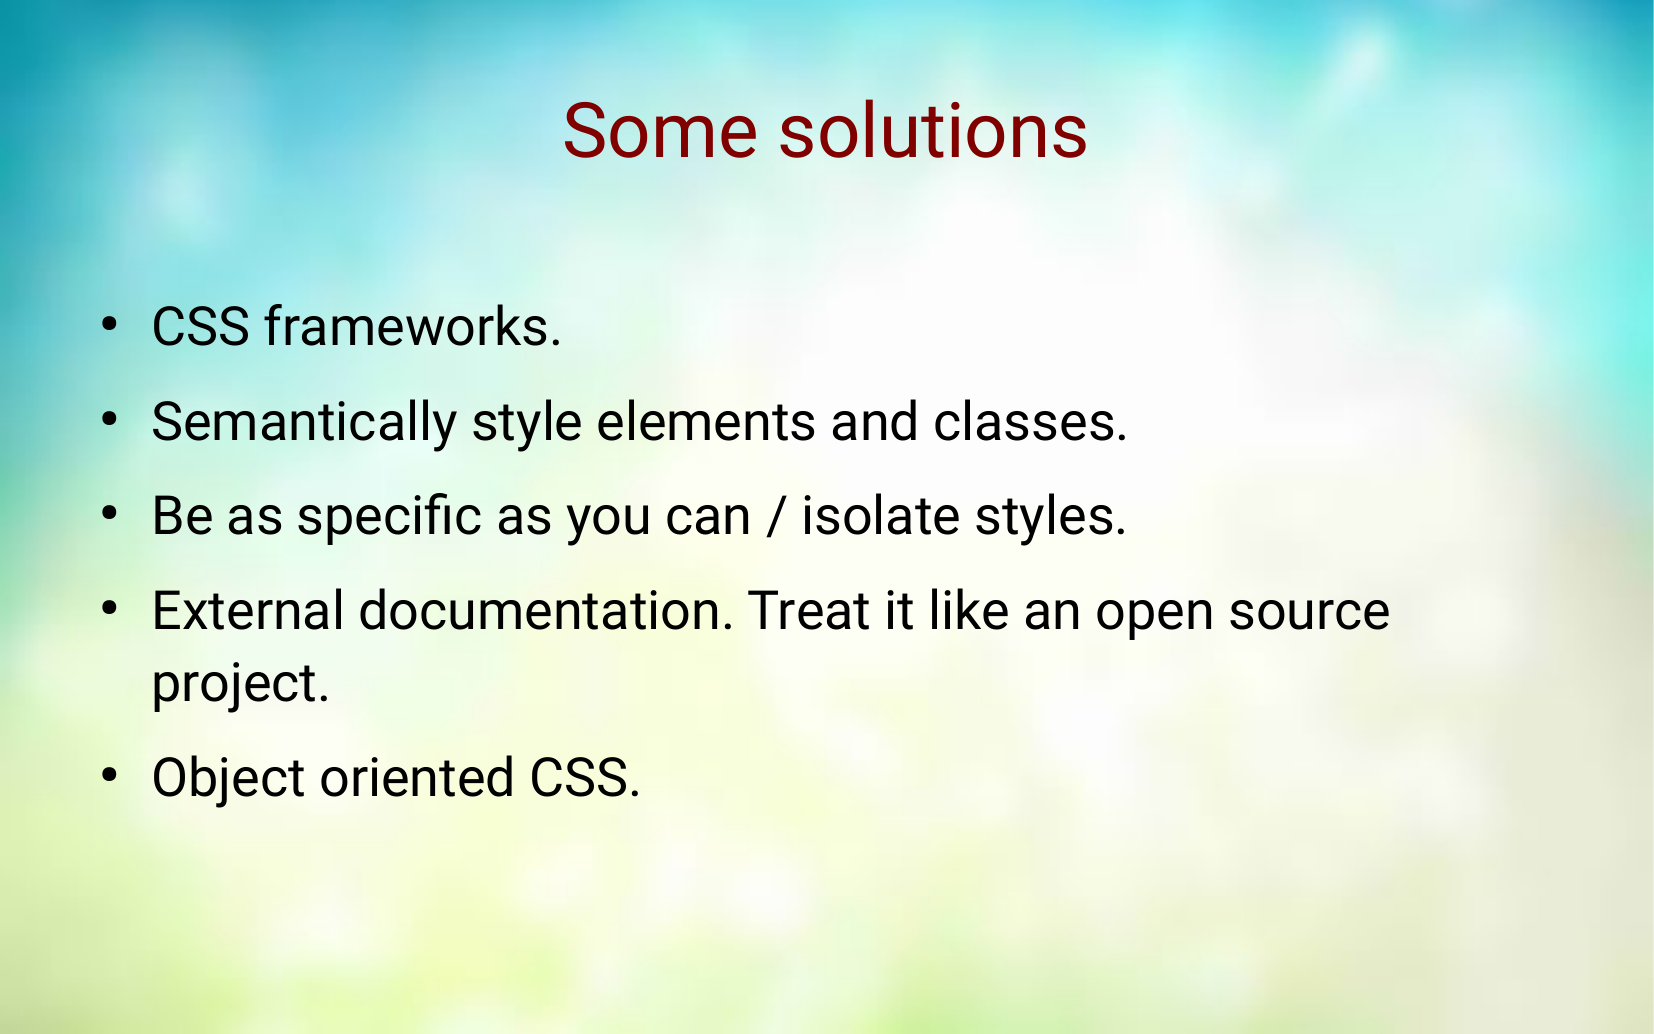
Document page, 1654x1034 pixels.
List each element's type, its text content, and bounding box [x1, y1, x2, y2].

list CSS frameworks. Semantically style elements and classes. Be as specific as you can / isolate styles. External documentation. Treat it like an open source project. Object oriented CSS. [82, 288, 1571, 816]
title Some solutions [82, 41, 1571, 214]
picture [0, 0, 1654, 1034]
